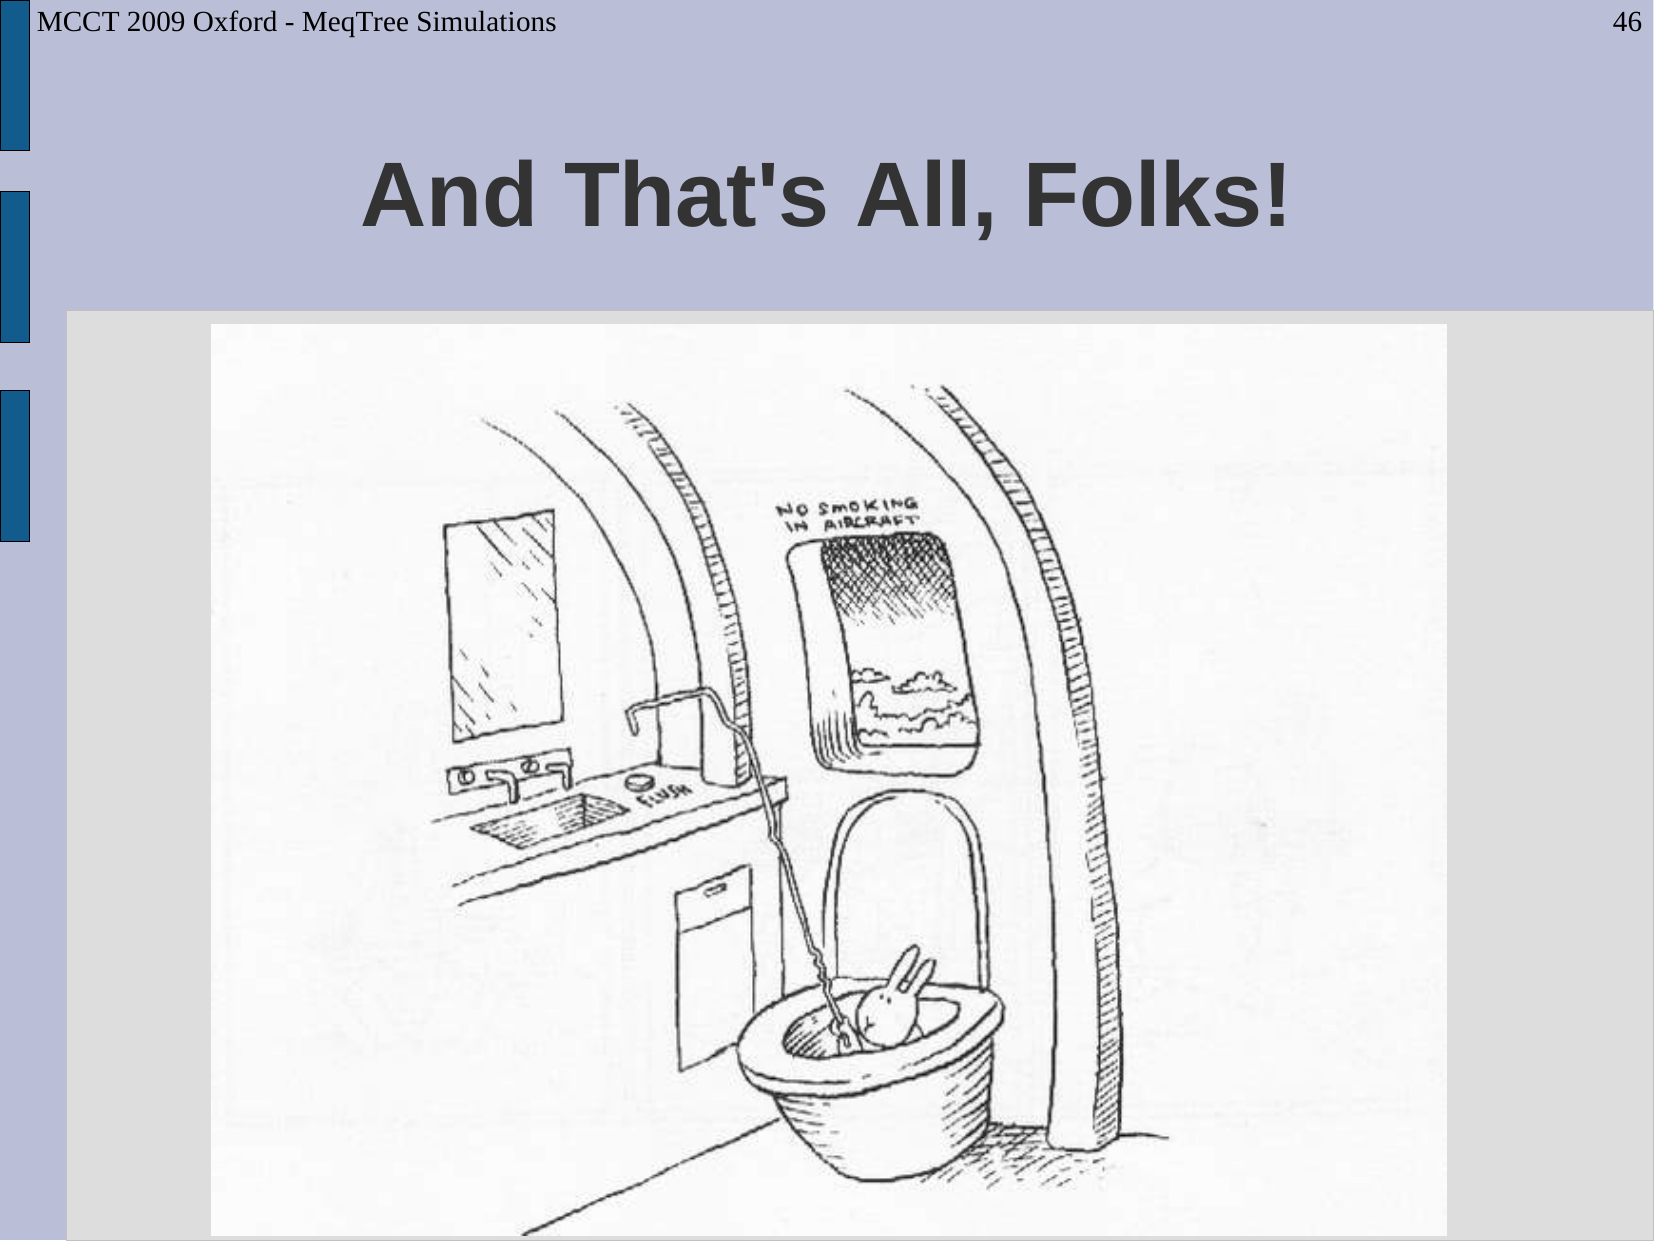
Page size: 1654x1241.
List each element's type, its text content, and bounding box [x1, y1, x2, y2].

picture [211, 324, 1447, 1236]
title And That's All, Folks! [121, 91, 1534, 299]
